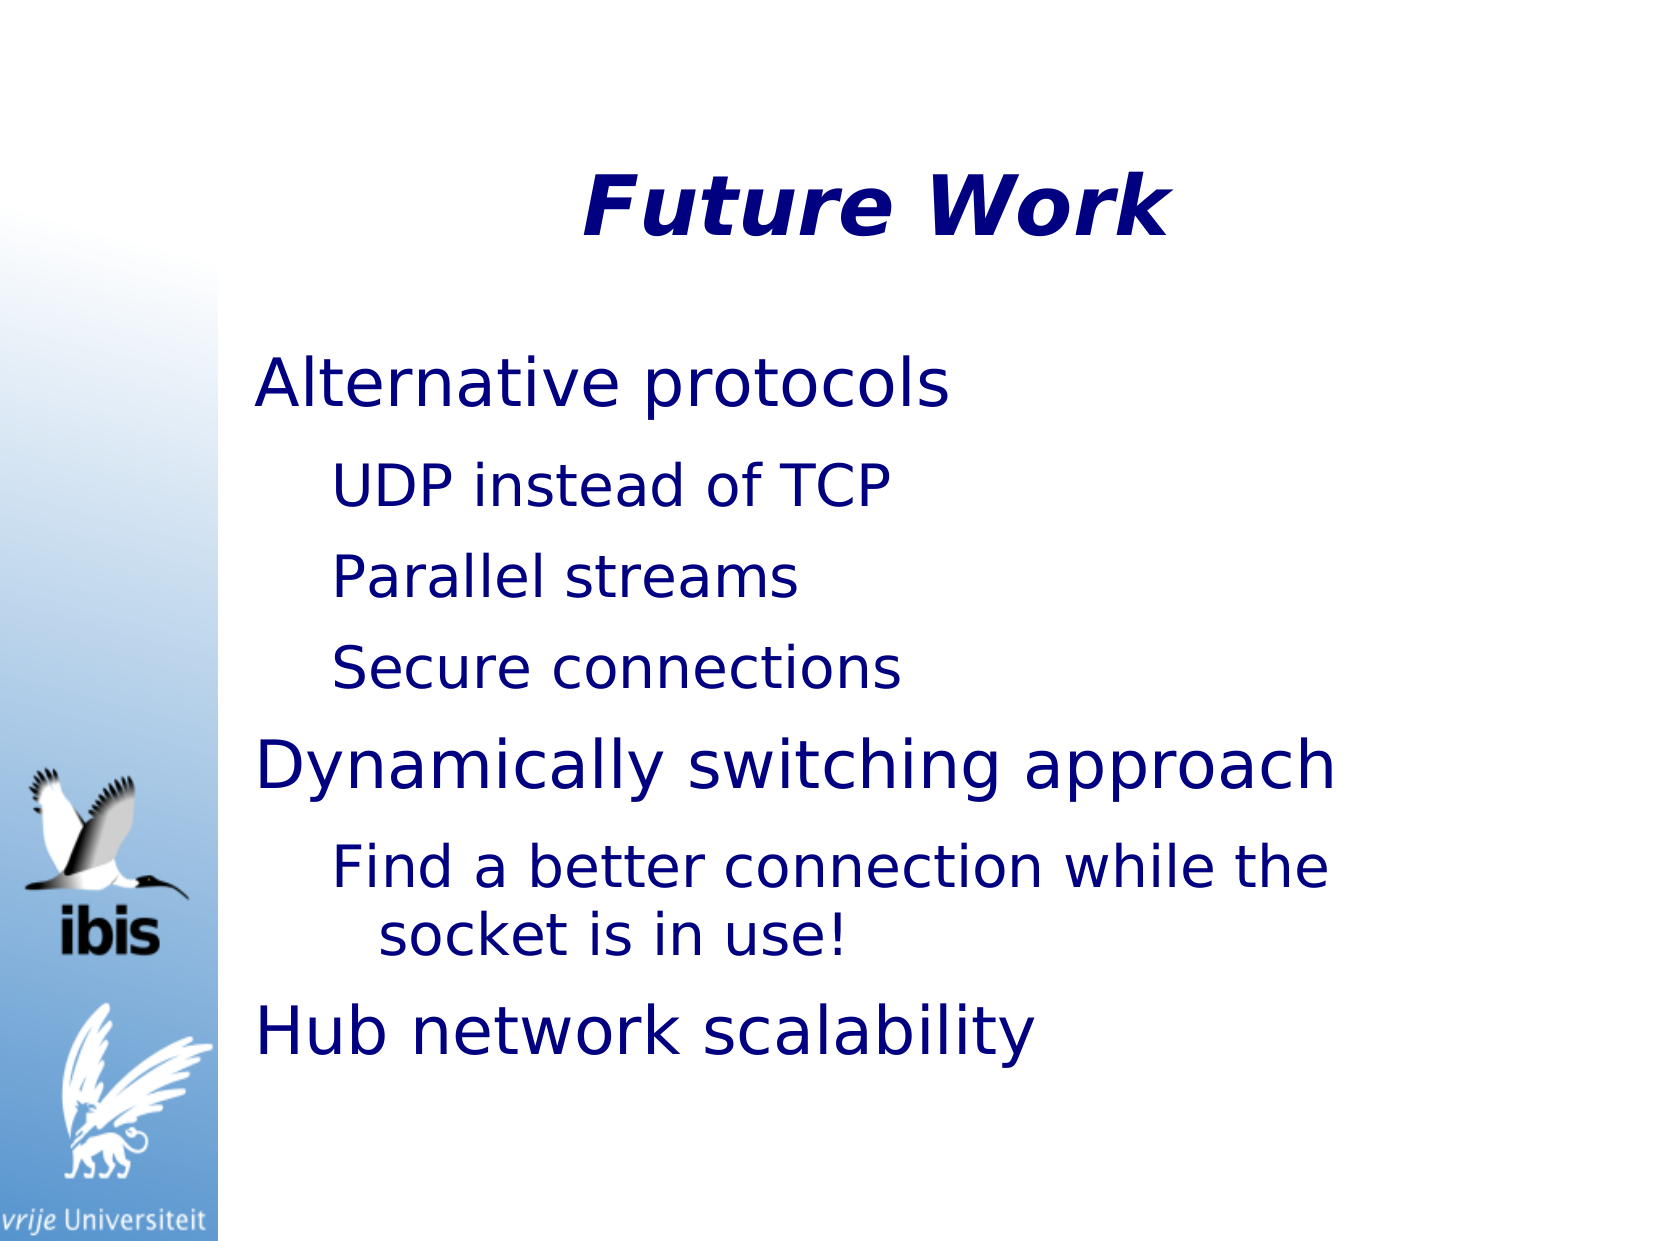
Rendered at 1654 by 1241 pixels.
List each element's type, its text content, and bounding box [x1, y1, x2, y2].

list Alternative protocols UDP instead of TCP Parallel streams Secure connections Dynamically switching approach Find a better connection while the socket is in use! Hub network scalability [236, 344, 1534, 1196]
title Future Work [219, 102, 1534, 311]
picture [0, 0, 218, 1241]
